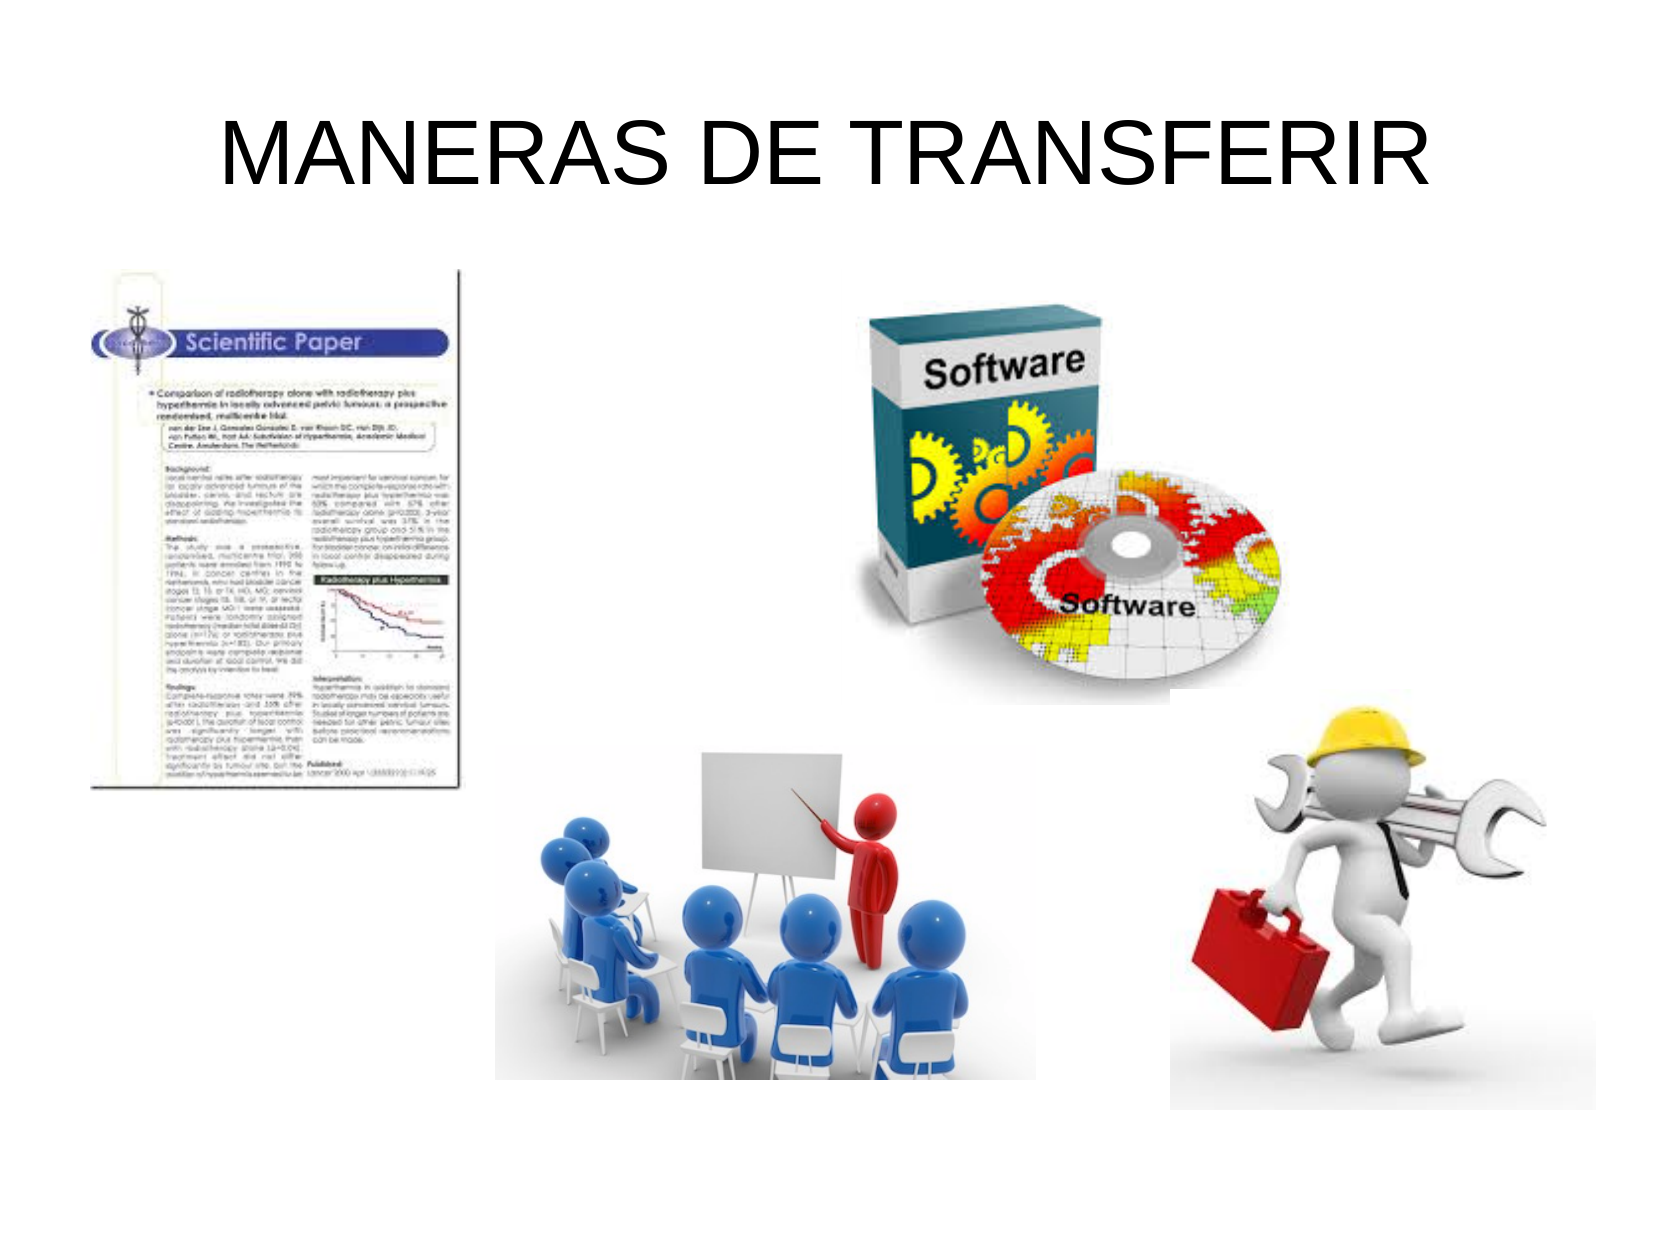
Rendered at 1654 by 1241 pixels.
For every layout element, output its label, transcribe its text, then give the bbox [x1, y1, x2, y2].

picture [90, 269, 466, 796]
picture [840, 269, 1596, 1111]
picture [495, 745, 1036, 1081]
title MANERAS DE TRANSFERIR [82, 49, 1571, 257]
